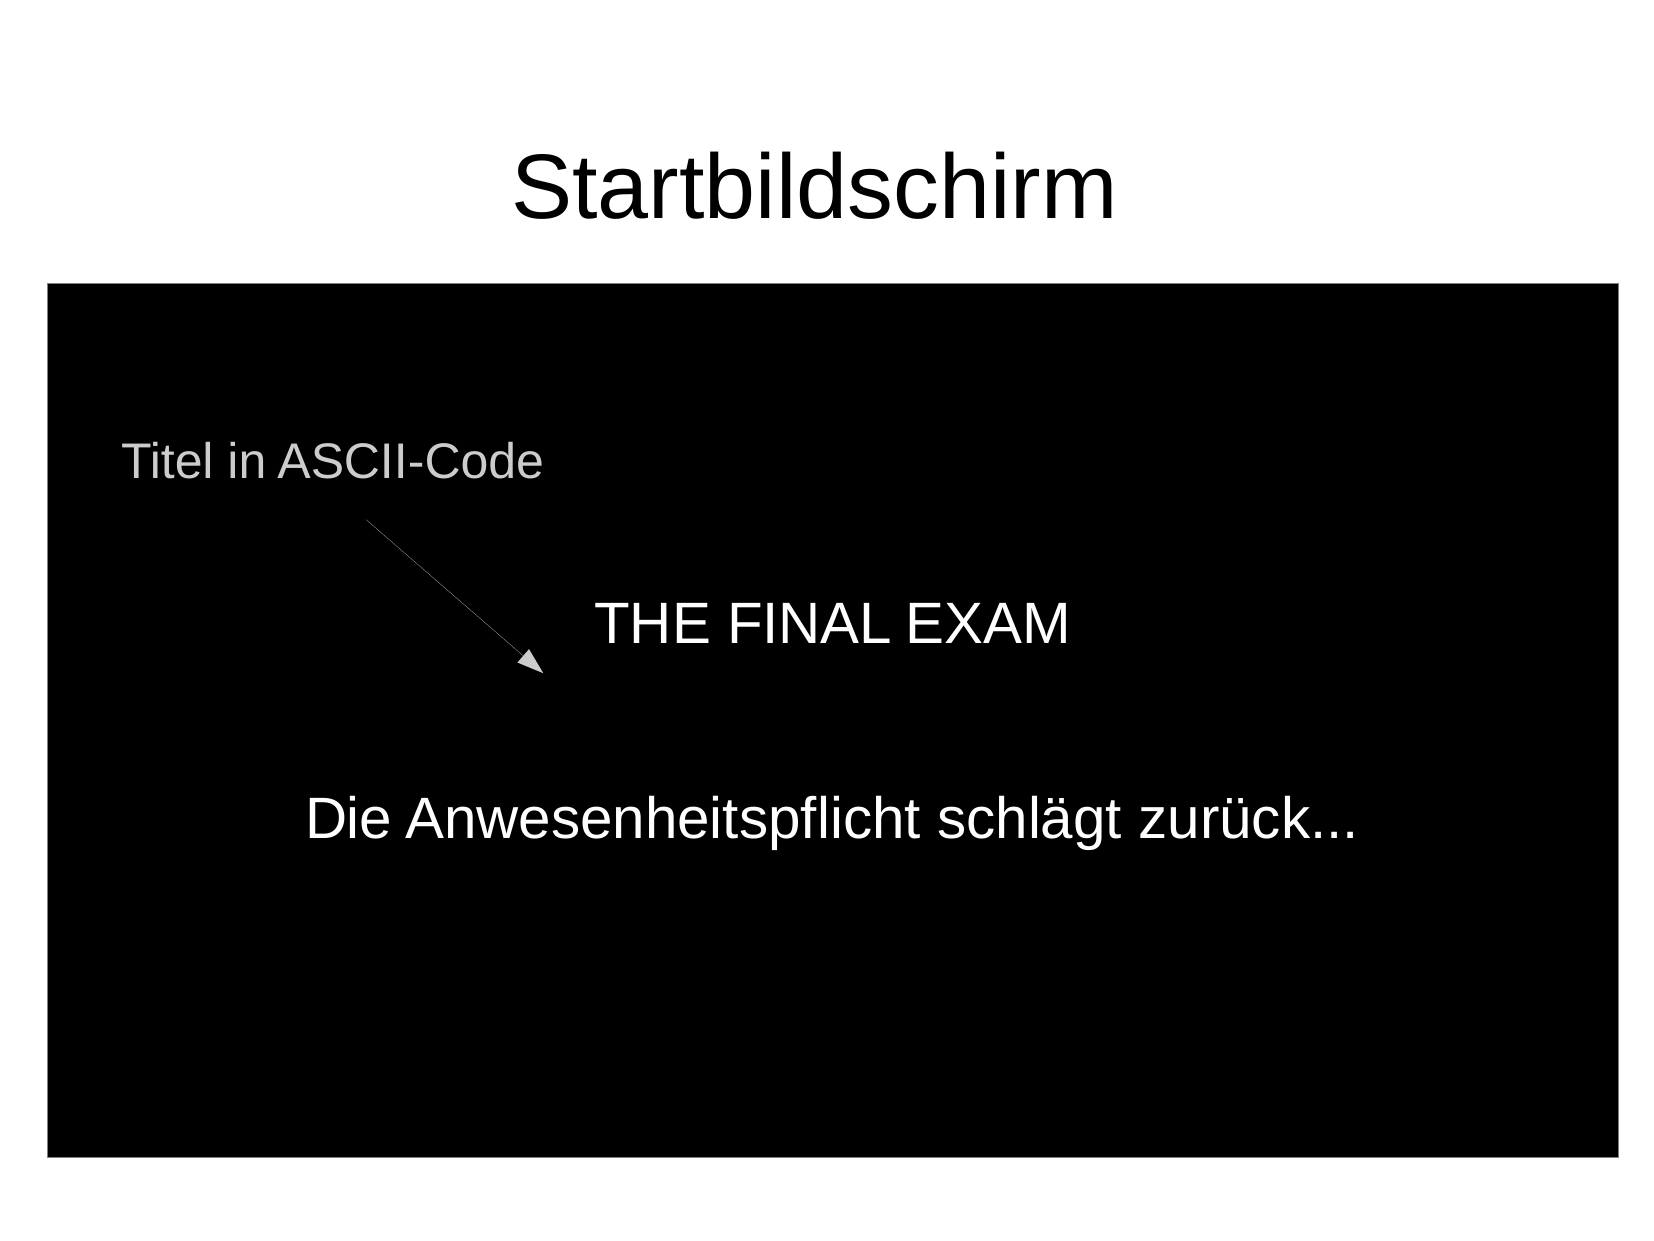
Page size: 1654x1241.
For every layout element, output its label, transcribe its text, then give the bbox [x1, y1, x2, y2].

text_box Titel in ASCII-Code [106, 425, 875, 497]
text_box THE FINAL EXAM Die Anwesenheitspflicht schlägt zurück... [47, 283, 1619, 1158]
title Startbildschirm [70, 83, 1560, 283]
